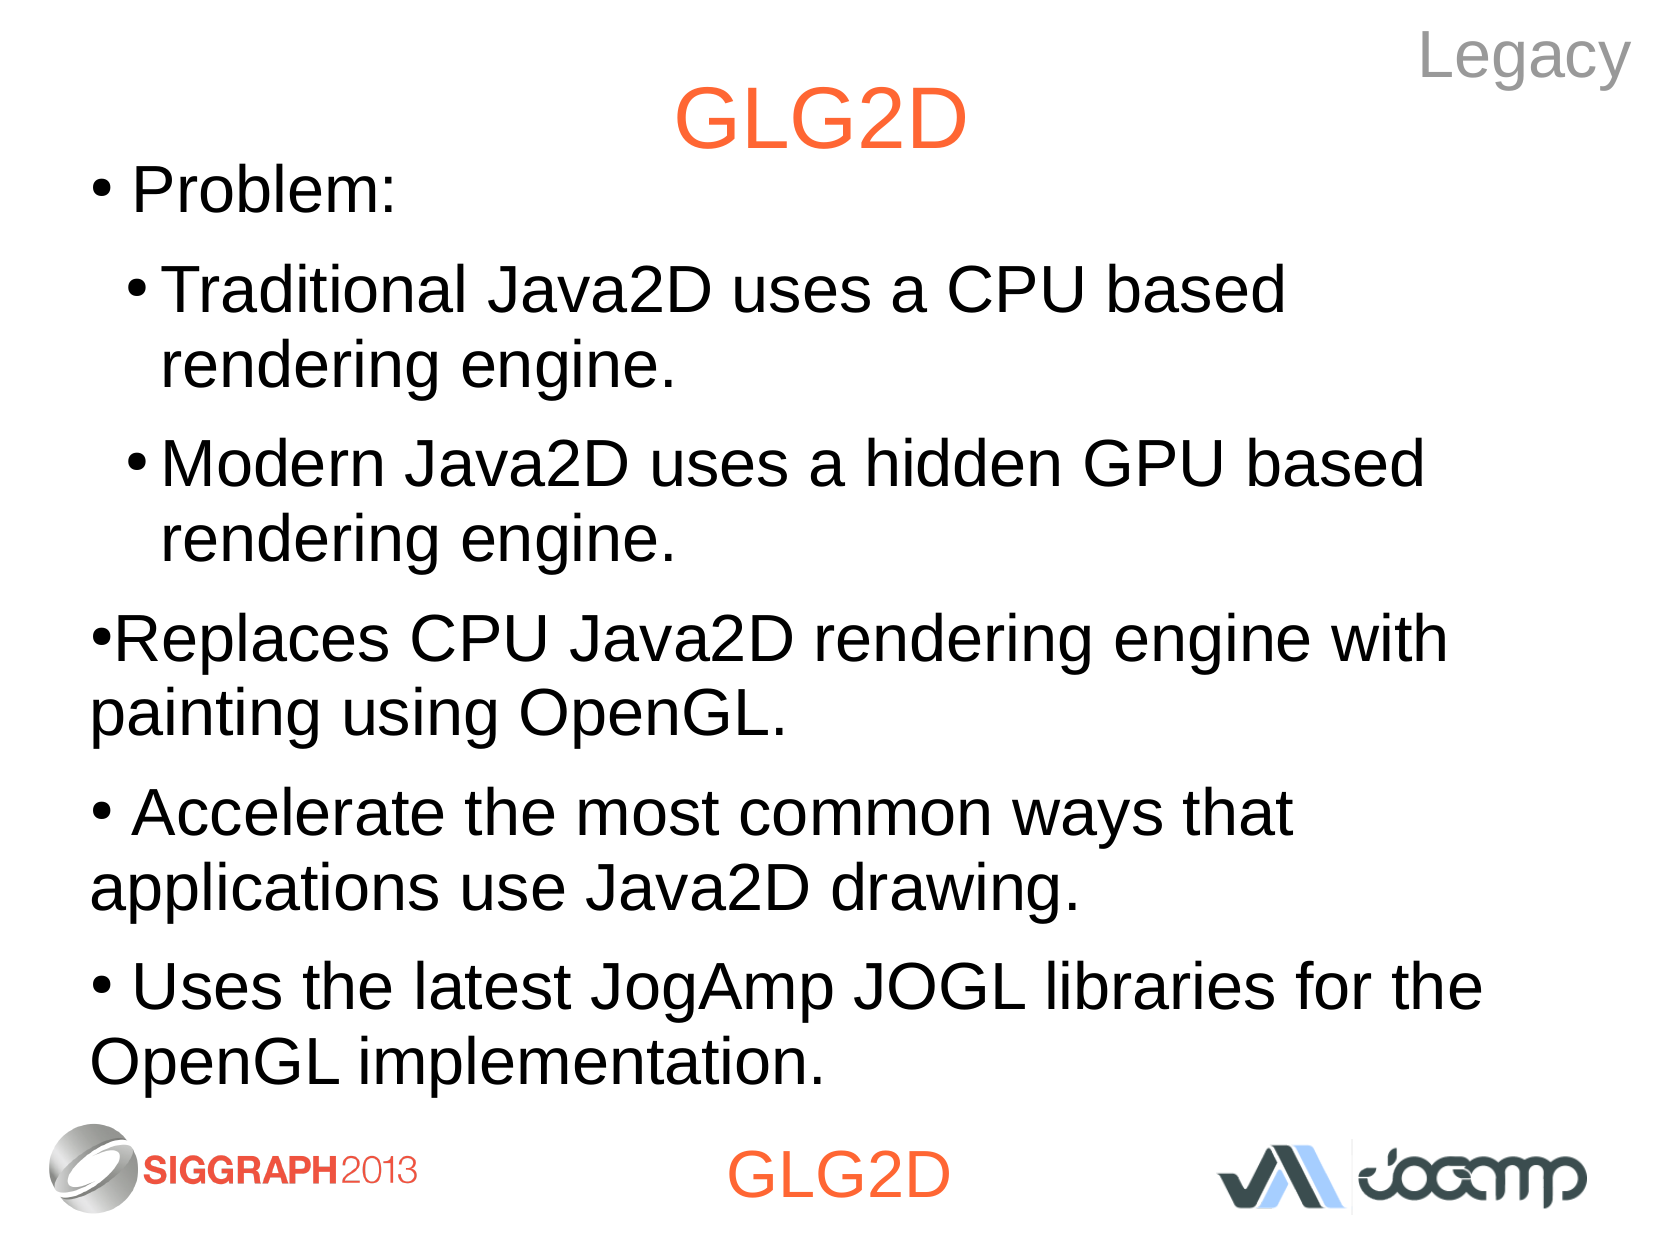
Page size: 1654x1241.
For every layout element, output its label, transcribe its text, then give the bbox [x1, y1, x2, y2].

text_box [60, 923, 1606, 995]
text_box GLG2D [690, 1117, 991, 1231]
picture [1215, 1139, 1587, 1215]
picture [45, 1122, 421, 1215]
text_box Problem: Traditional Java2D uses a CPU based rendering engine. Modern Java2D uses a hidden GPU based rendering engine. Replaces CPU Java2D rendering engine with painting using OpenGL. Accelerate the most common ways that applications use Java2D drawing. Uses the latest JogAmp JOGL libraries for the OpenGL implementation. [75, 995, 1576, 1183]
text_box Legacy [1402, 9, 1648, 115]
title GLG2D [68, 49, 1576, 188]
text_box Problem: Traditional Java2D uses a CPU based rendering engine. Modern Java2D uses a hidden GPU based rendering engine. Replaces CPU Java2D rendering engine with painting using OpenGL. Accelerate the most common ways that applications use Java2D drawing. Uses the latest JogAmp JOGL libraries for the OpenGL implementation. [75, 145, 1576, 923]
